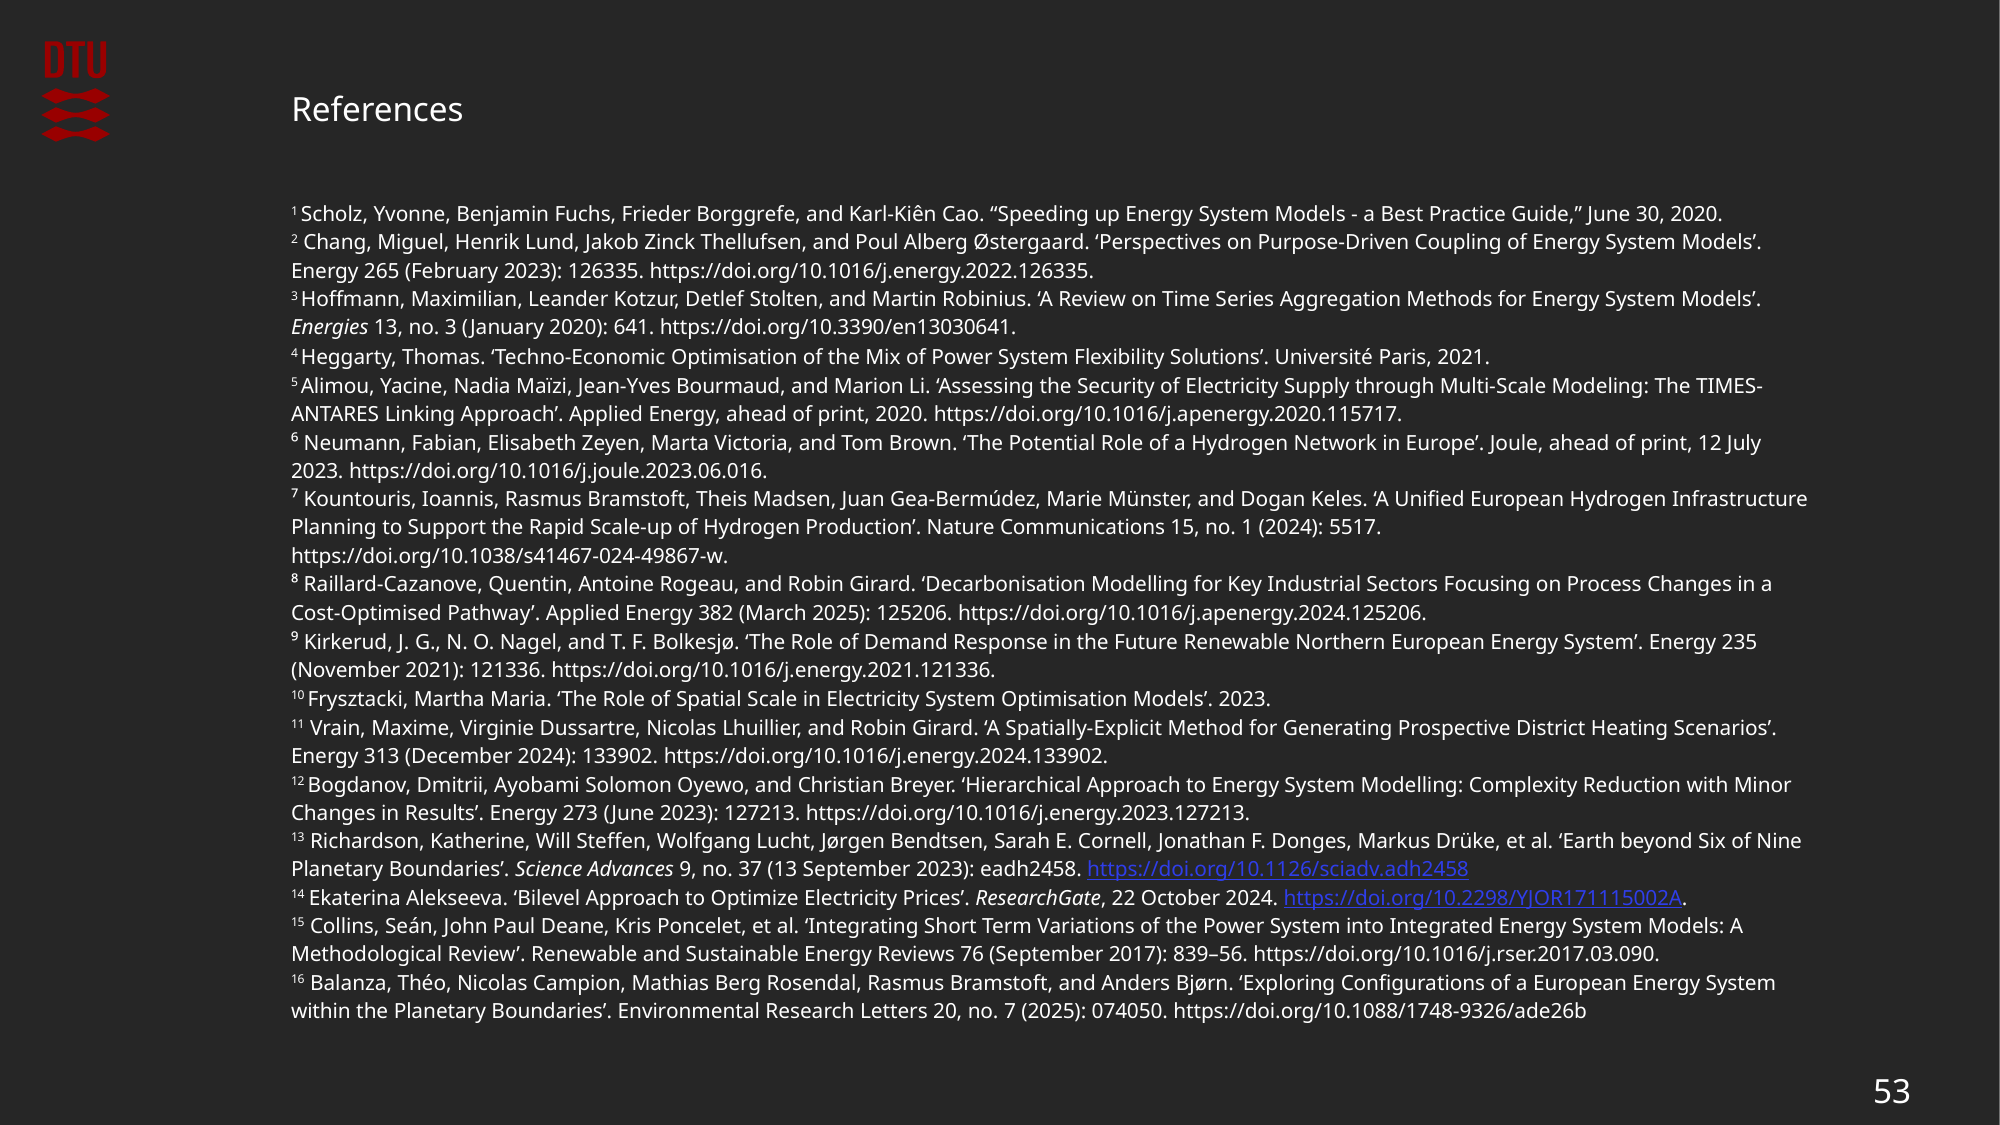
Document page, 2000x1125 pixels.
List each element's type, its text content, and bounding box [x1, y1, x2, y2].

title References [291, 70, 1819, 148]
text_box <number> [1858, 1063, 1979, 1115]
subtitle 1 Scholz, Yvonne, Benjamin Fuchs, Frieder Borggrefe, and Karl-Kiên Cao. “Speeding up Energy System Models - a Best Practice Guide,” June 30, 2020. 2 Chang, Miguel, Henrik Lund, Jakob Zinck Thellufsen, and Poul Alberg Østergaard. ‘Perspectives on Purpose-Driven Coupling of Energy System Models’. Energy 265 (February 2023): 126335. https://doi.org/10.1016/j.energy.2022.126335. 3 Hoffmann, Maximilian, Leander Kotzur, Detlef Stolten, and Martin Robinius. ‘A Review on Time Series Aggregation Methods for Energy System Models’. Energies 13, no. 3 (January 2020): 641. https://doi.org/10.3390/en13030641. 4 Heggarty, Thomas. ‘Techno-Economic Optimisation of the Mix of Power System Flexibility Solutions’. Université Paris, 2021. 5 Alimou, Yacine, Nadia Maïzi, Jean-Yves Bourmaud, and Marion Li. ‘Assessing the Security of Electricity Supply through Multi-Scale Modeling: The TIMES-ANTARES Linking Approach’. Applied Energy, ahead of print, 2020. https://doi.org/10.1016/j.apenergy.2020.115717. ⁶ Neumann, Fabian, Elisabeth Zeyen, Marta Victoria, and Tom Brown. ‘The Potential Role of a Hydrogen Network in Europe’. Joule, ahead of print, 12 July 2023. https://doi.org/10.1016/j.joule.2023.06.016. ⁷ Kountouris, Ioannis, Rasmus Bramstoft, Theis Madsen, Juan Gea-Bermúdez, Marie Münster, and Dogan Keles. ‘A Unified European Hydrogen Infrastructure Planning to Support the Rapid Scale-up of Hydrogen Production’. Nature Communications 15, no. 1 (2024): 5517. https://doi.org/10.1038/s41467-024-49867-w. ⁸ Raillard-Cazanove, Quentin, Antoine Rogeau, and Robin Girard. ‘Decarbonisation Modelling for Key Industrial Sectors Focusing on Process Changes in a Cost-Optimised Pathway’. Applied Energy 382 (March 2025): 125206. https://doi.org/10.1016/j.apenergy.2024.125206. ⁹ Kirkerud, J. G., N. O. Nagel, and T. F. Bolkesjø. ‘The Role of Demand Response in the Future Renewable Northern European Energy System’. Energy 235 (November 2021): 121336. https://doi.org/10.1016/j.energy.2021.121336. 10 Frysztacki, Martha Maria. ‘The Role of Spatial Scale in Electricity System Optimisation Models’. 2023. 11 Vrain, Maxime, Virginie Dussartre, Nicolas Lhuillier, and Robin Girard. ‘A Spatially-Explicit Method for Generating Prospective District Heating Scenarios’. Energy 313 (December 2024): 133902. https://doi.org/10.1016/j.energy.2024.133902. 12 Bogdanov, Dmitrii, Ayobami Solomon Oyewo, and Christian Breyer. ‘Hierarchical Approach to Energy System Modelling: Complexity Reduction with Minor Changes in Results’. Energy 273 (June 2023): 127213. https://doi.org/10.1016/j.energy.2023.127213. 13 Richardson, Katherine, Will Steffen, Wolfgang Lucht, Jørgen Bendtsen, Sarah E. Cornell, Jonathan F. Donges, Markus Drüke, et al. ‘Earth beyond Six of Nine Planetary Boundaries’. Science Advances 9, no. 37 (13 September 2023): eadh2458. https://doi.org/10.1126/sciadv.adh2458 14 Ekaterina Alekseeva. ‘Bilevel Approach to Optimize Electricity Prices’. ResearchGate, 22 October 2024. https://doi.org/10.2298/YJOR171115002A. 15 Collins, Seán, John Paul Deane, Kris Poncelet, et al. ‘Integrating Short Term Variations of the Power System into Integrated Energy System Models: A Methodological Review’. Renewable and Sustainable Energy Reviews 76 (September 2017): 839–56. https://doi.org/10.1016/j.rser.2017.03.090. 16 Balanza, Théo, Nicolas Campion, Mathias Berg Rosendal, Rasmus Bramstoft, and Anders Bjørn. ‘Exploring Configurations of a European Energy System within the Planetary Boundaries’. Environmental Research Letters 20, no. 7 (2025): 074050. https://doi.org/10.1088/1748-9326/ade26b [291, 199, 1819, 1054]
